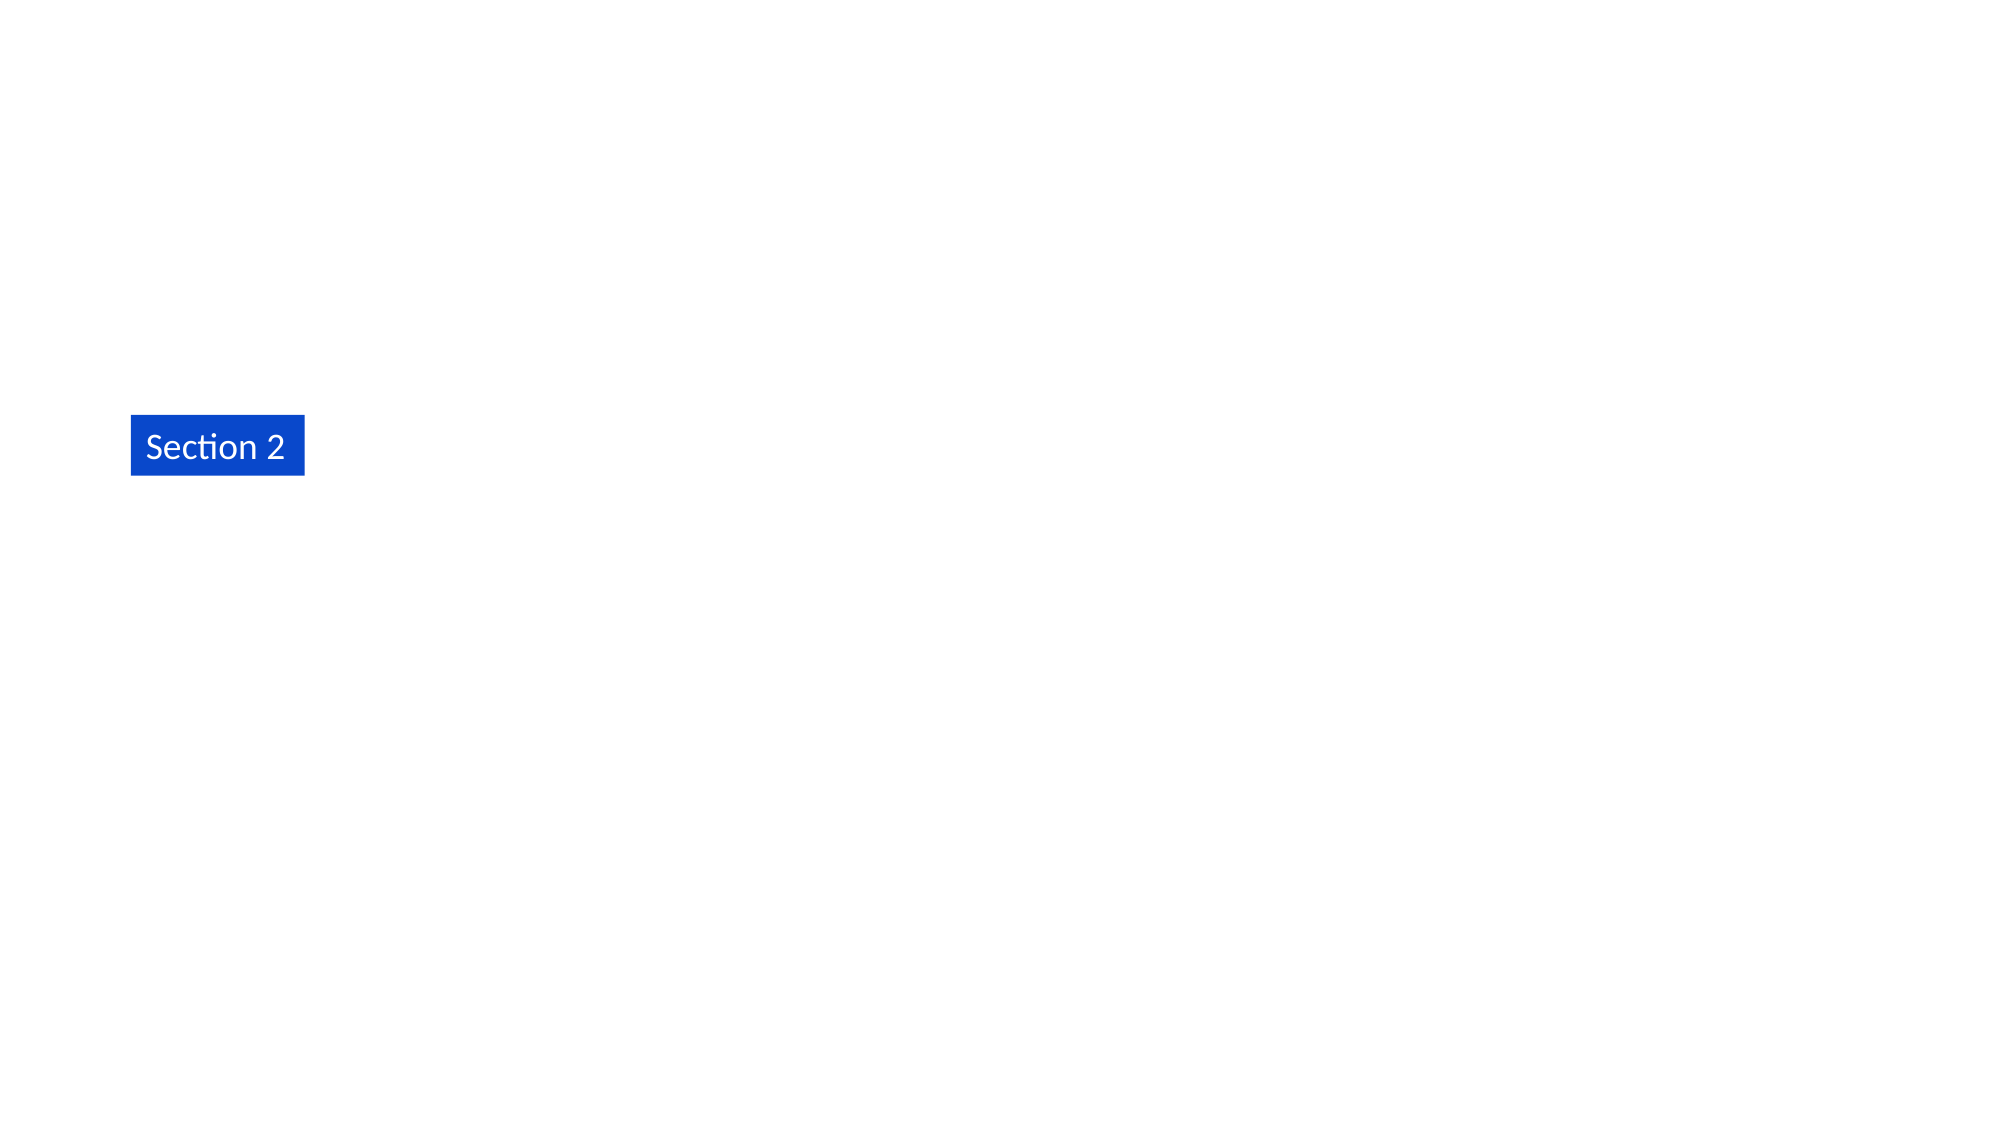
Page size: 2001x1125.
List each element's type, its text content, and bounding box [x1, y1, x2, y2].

text_box Section 2 [130, 414, 305, 476]
